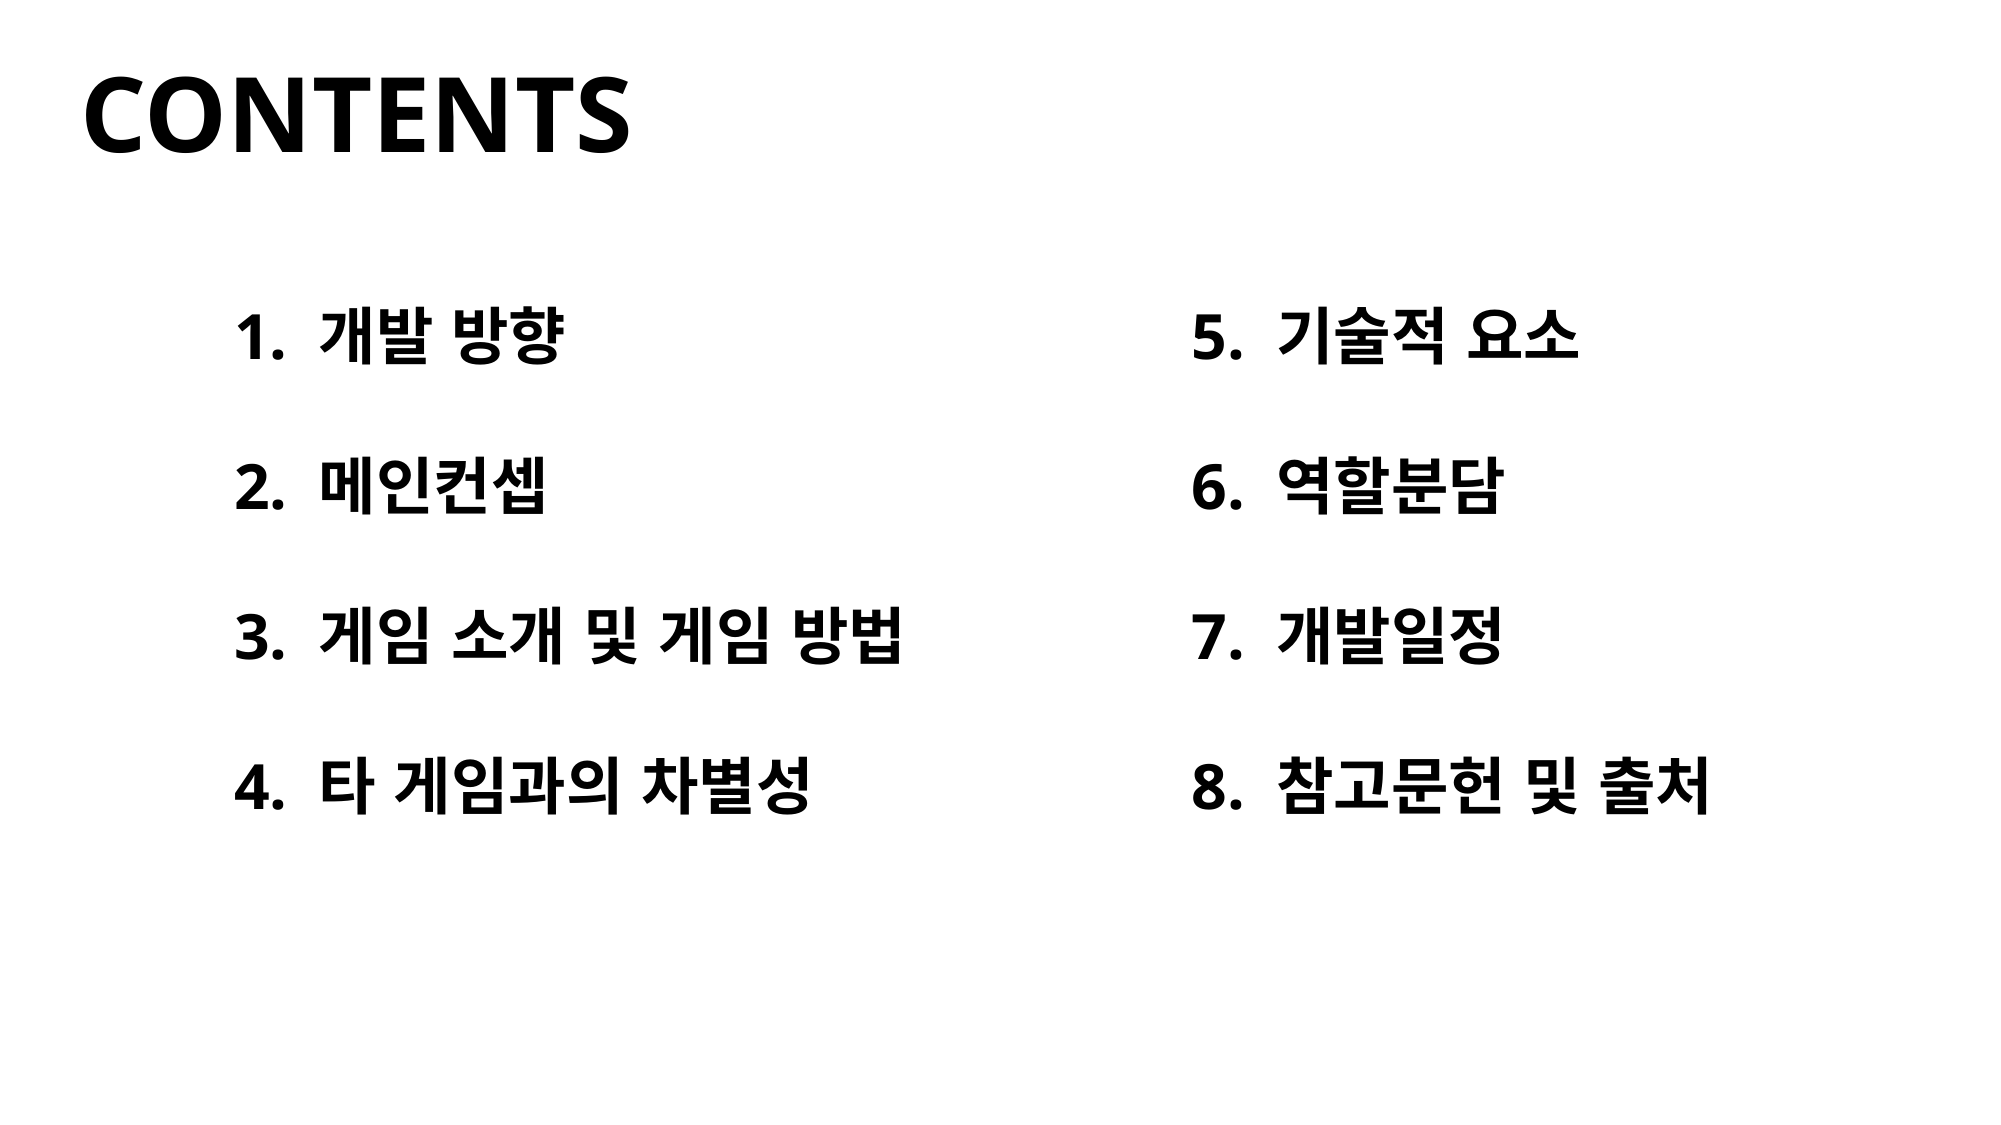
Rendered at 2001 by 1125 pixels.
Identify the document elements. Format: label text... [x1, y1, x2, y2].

text_box 5. 기술적 요소 6. 역할분담 7. 개발일정 8. 참고문헌 및 출처 [1176, 289, 1768, 836]
text_box 1. 개발 방향 2. 메인컨셉 3. 게임 소개 및 게임 방법 4. 타 게임과의 차별성 [219, 289, 977, 836]
text_box CONTENTS [65, 41, 724, 183]
